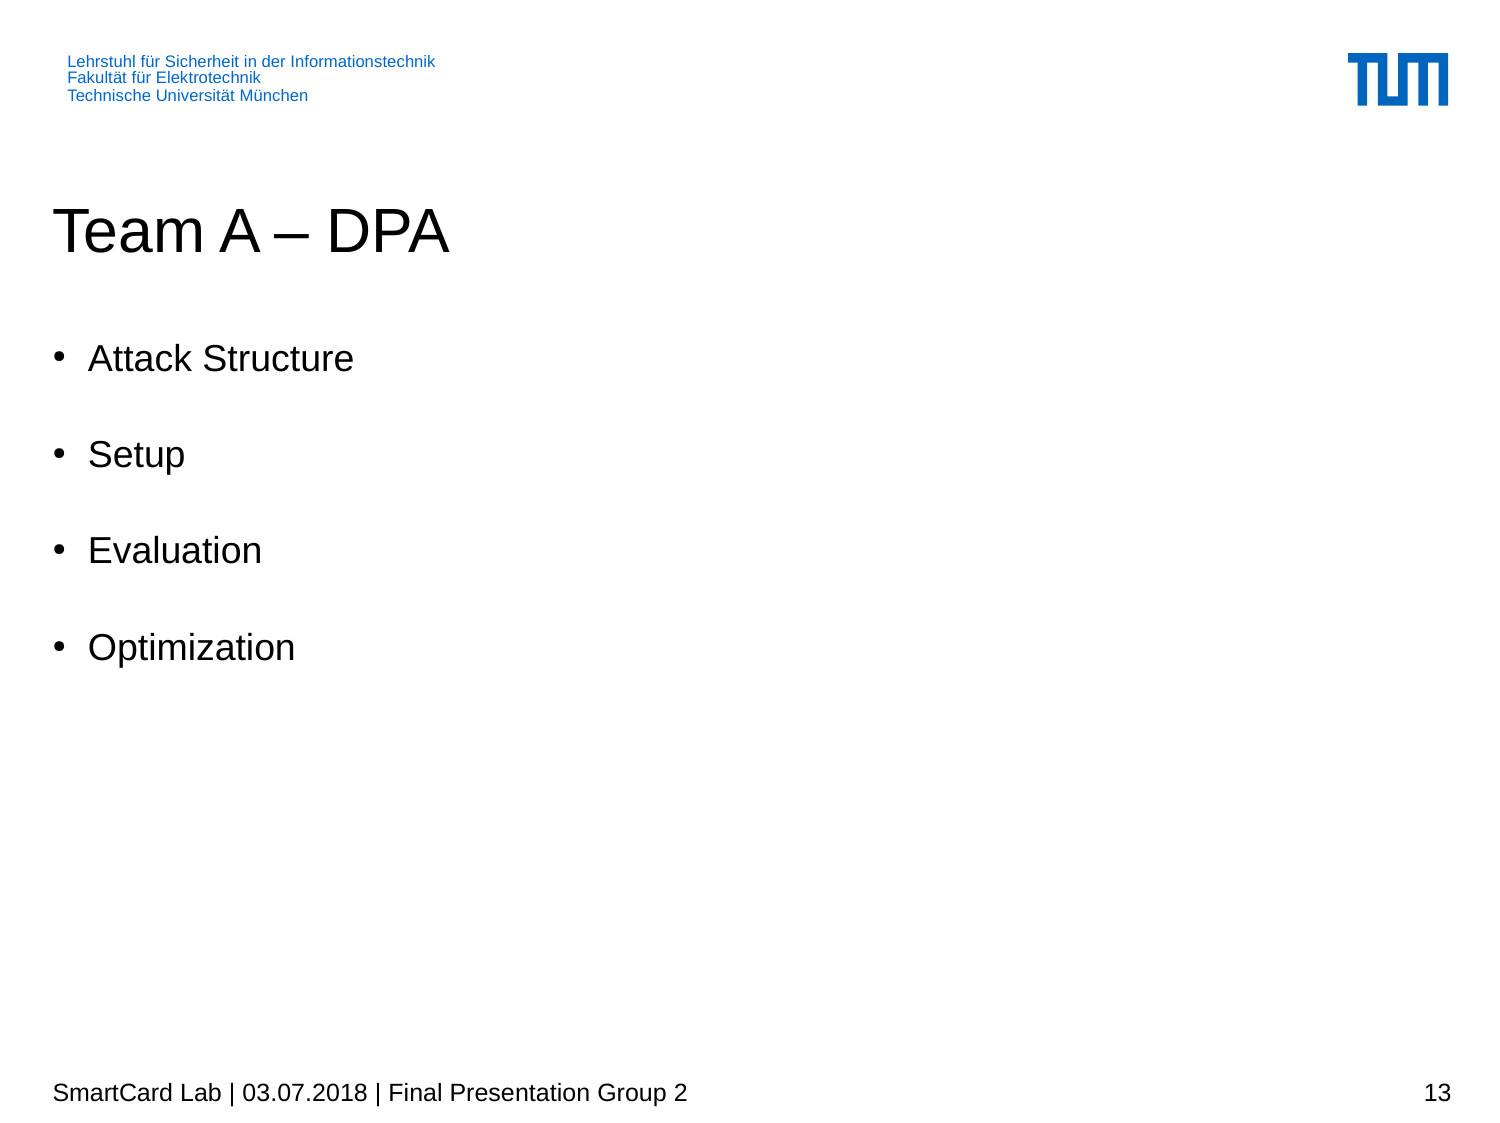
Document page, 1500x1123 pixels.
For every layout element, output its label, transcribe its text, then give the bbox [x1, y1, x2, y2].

title Team A – DPA [52, 195, 1453, 266]
list Attack Structure Setup Evaluation Optimization [52, 330, 1453, 663]
